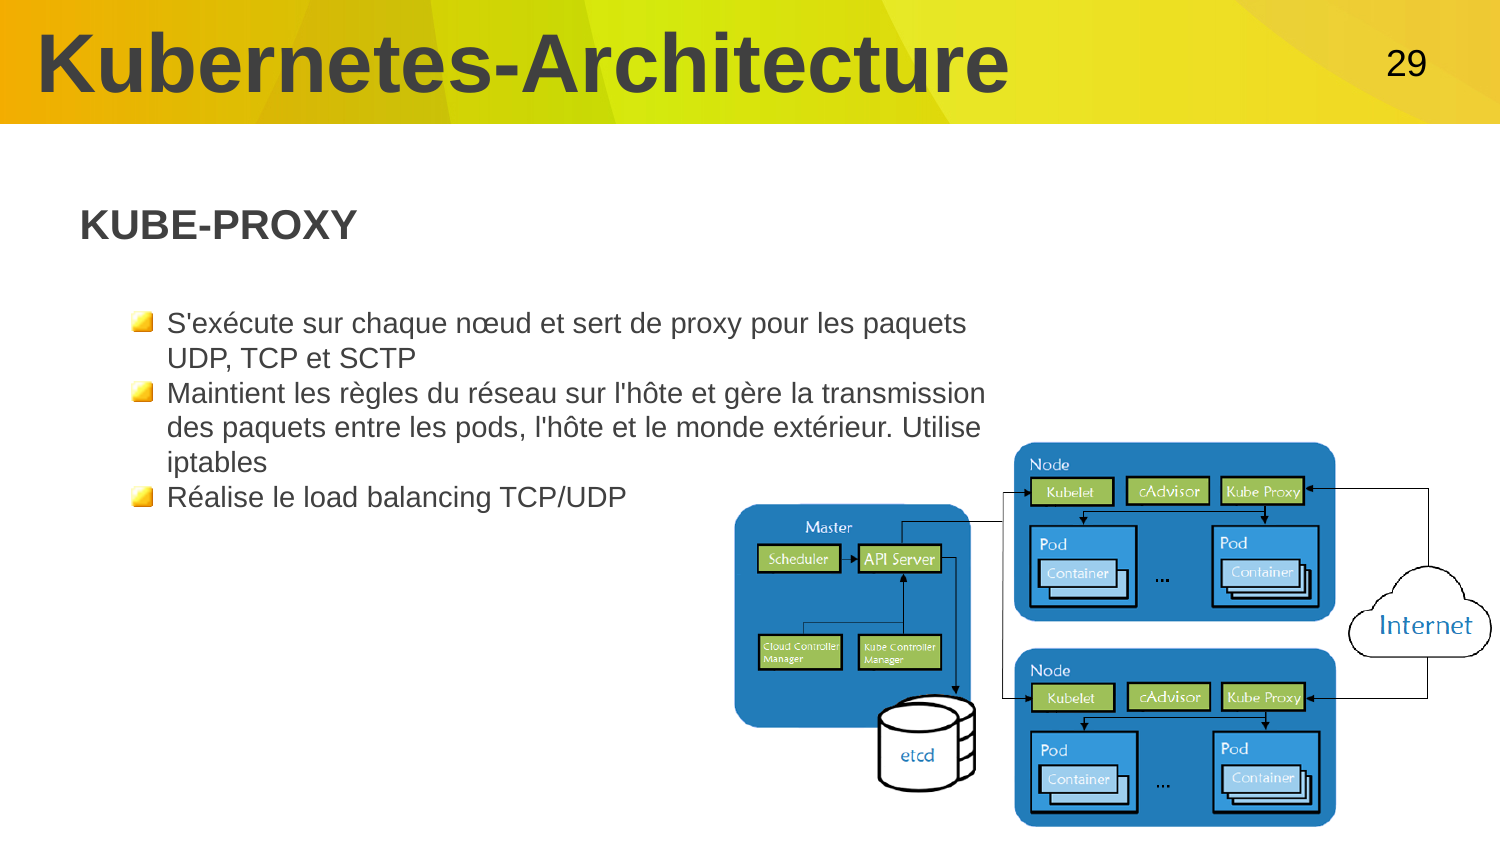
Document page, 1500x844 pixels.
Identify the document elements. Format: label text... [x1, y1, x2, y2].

text_box Kubernetes-Architecture [0, 0, 1498, 130]
text_box S'exécute sur chaque nœud et sert de proxy pour les paquets UDP, TCP et SCTP Maintient les règles du réseau sur l'hôte et gère la transmission des paquets entre les pods, l'hôte et le monde extérieur. Utilise iptables Réalise le load balancing TCP/UDP [66, 296, 1004, 721]
text_box KUBE-PROXY [64, 185, 1459, 261]
text_box <numéro> [1306, 35, 1500, 106]
picture [0, 106, 1500, 844]
